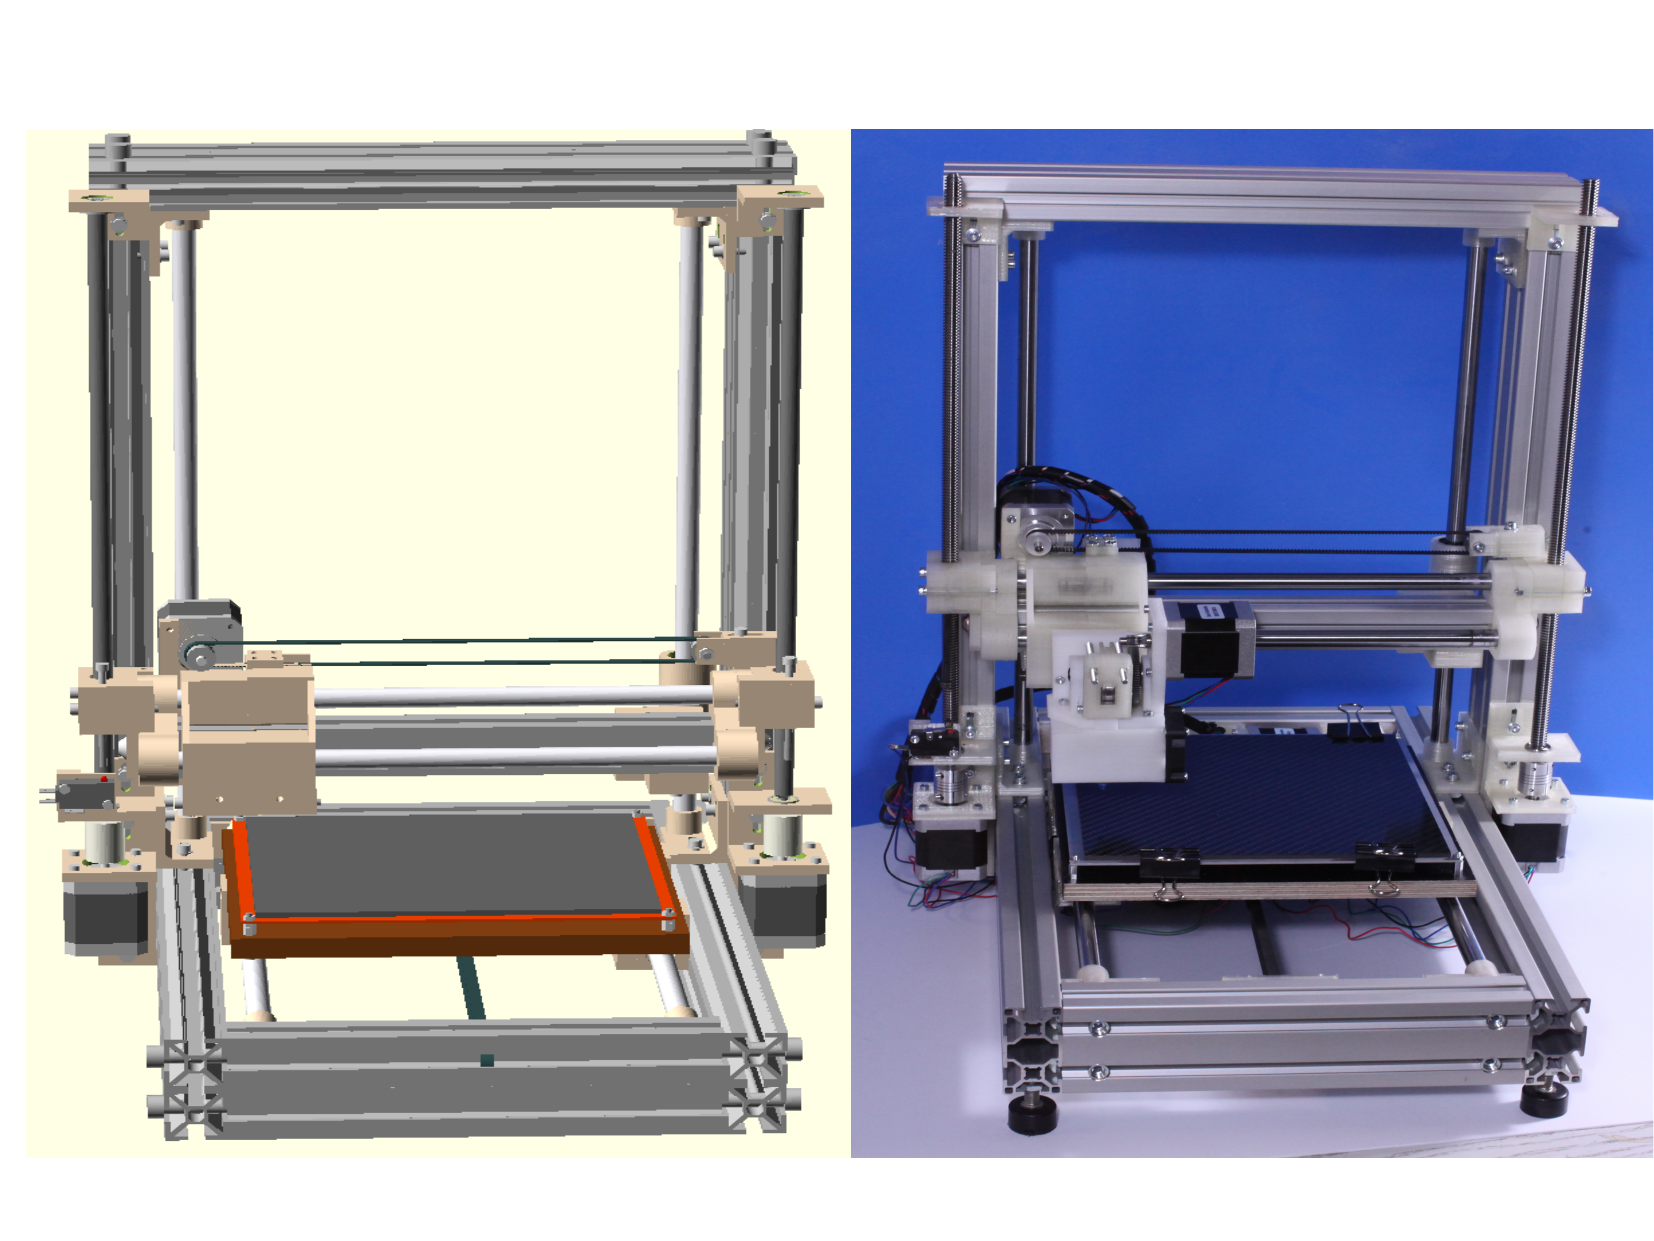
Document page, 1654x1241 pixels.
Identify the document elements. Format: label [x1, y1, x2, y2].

picture [26, 129, 1654, 1158]
